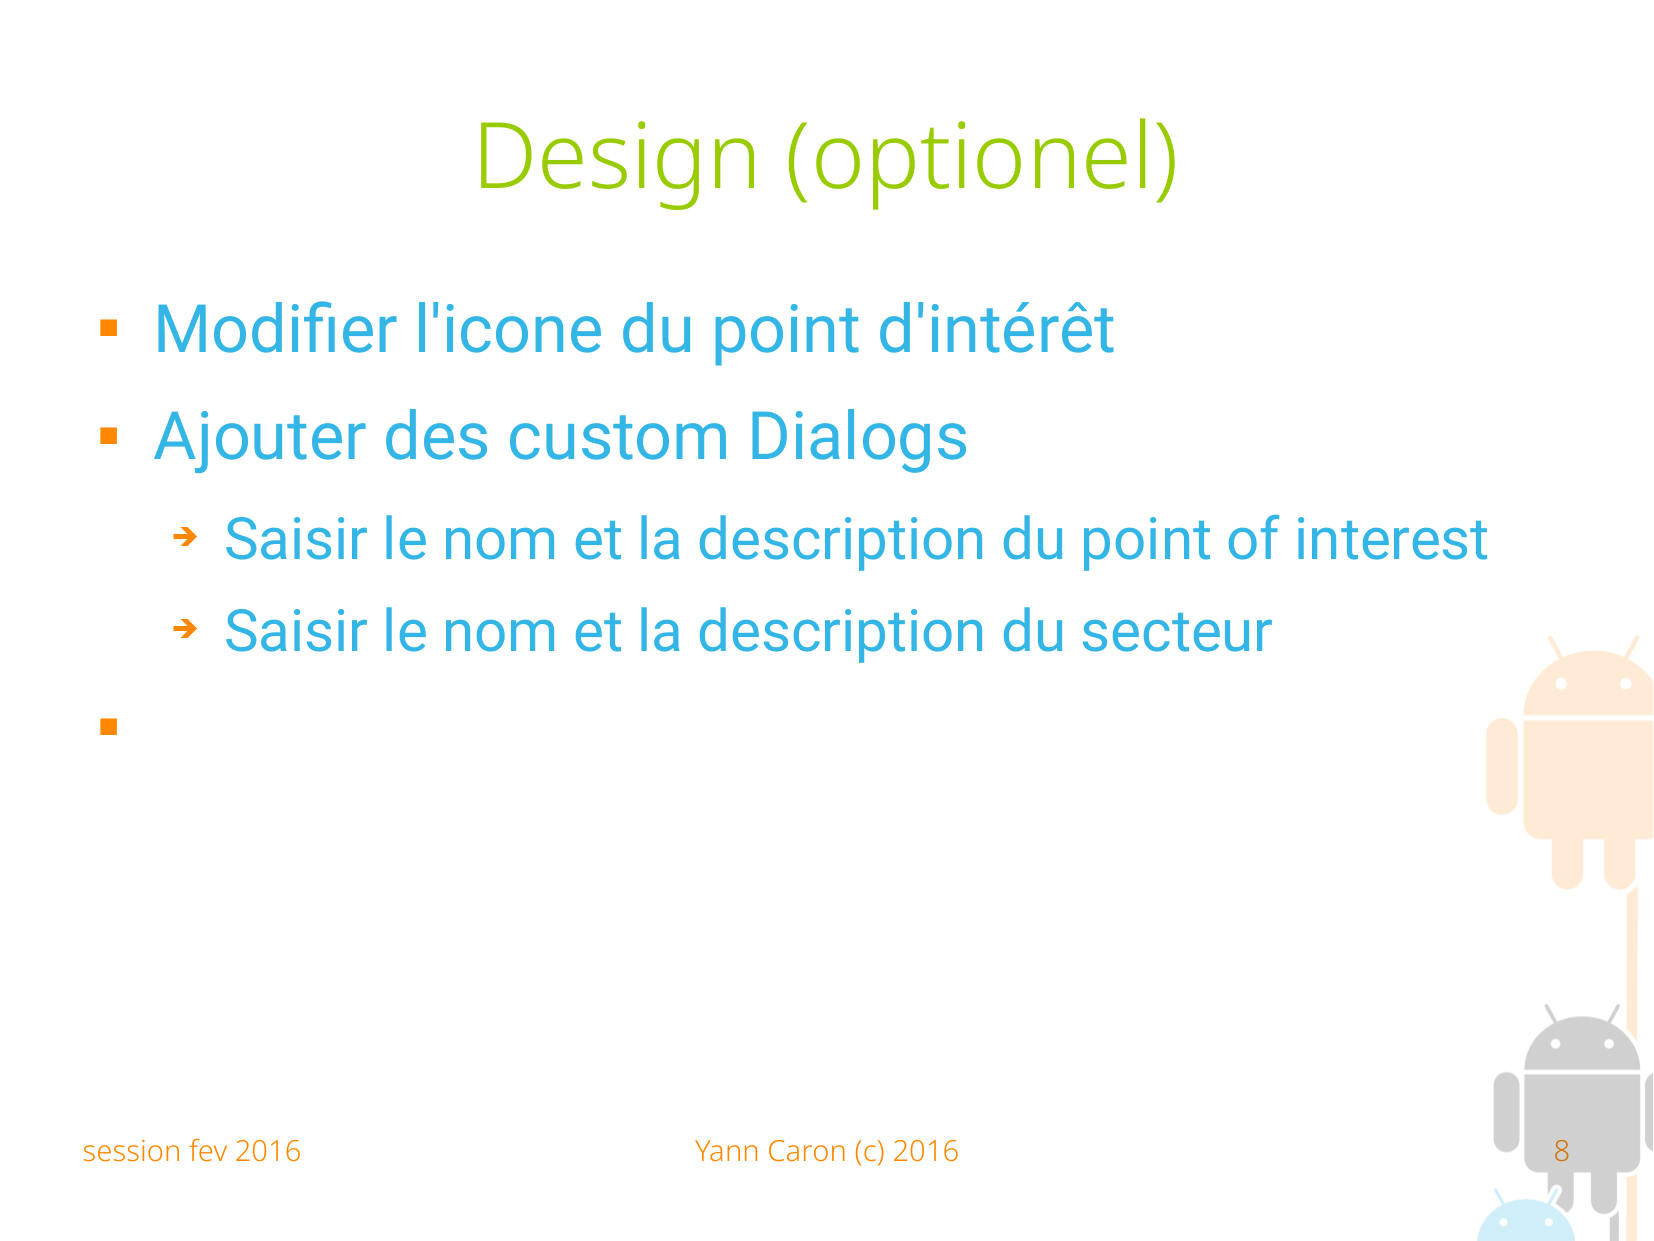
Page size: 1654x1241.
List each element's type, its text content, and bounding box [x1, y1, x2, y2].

list Modifier l'icone du point d'intérêt Ajouter des custom Dialogs Saisir le nom et la description du point of interest Saisir le nom et la description du secteur [82, 290, 1571, 1010]
title Design (optionel) [82, 49, 1571, 257]
picture [240, 423, 1654, 1241]
